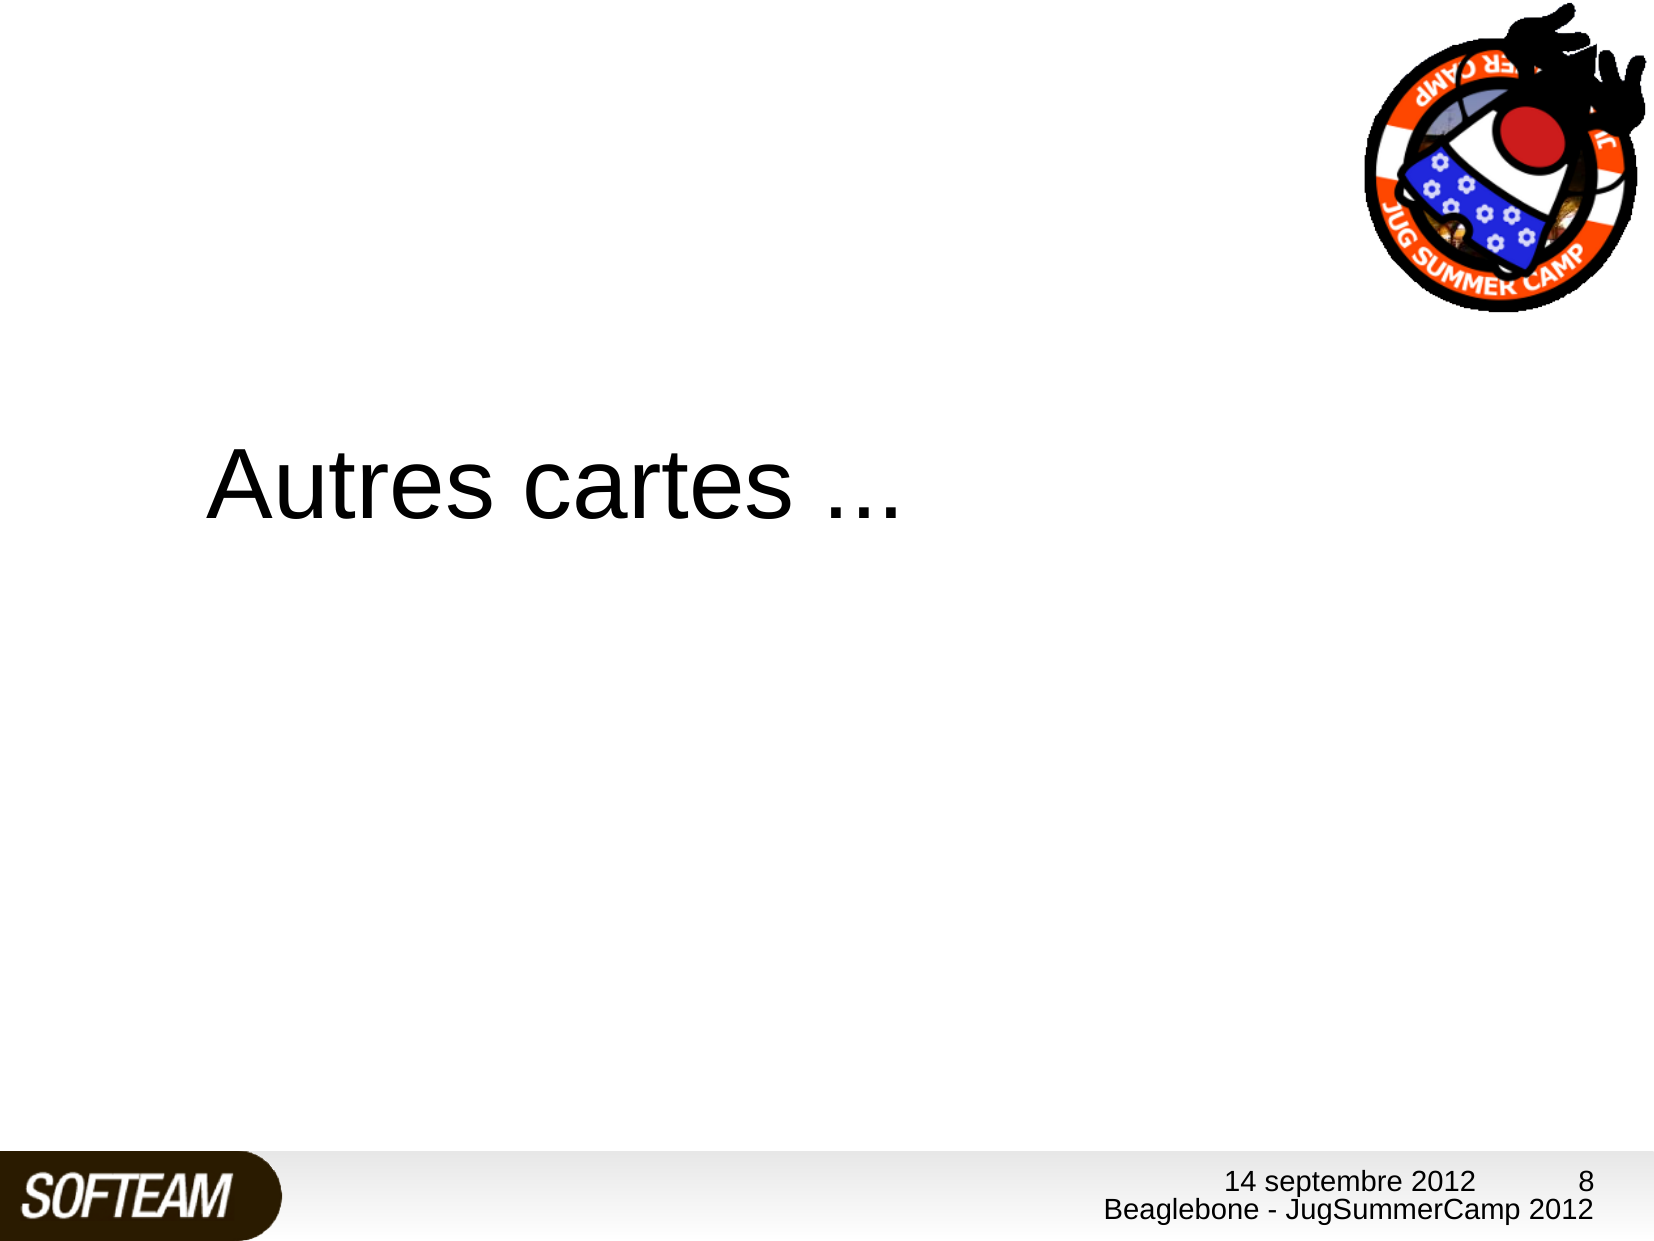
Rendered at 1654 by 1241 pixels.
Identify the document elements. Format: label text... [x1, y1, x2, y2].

picture [1358, 0, 1654, 323]
title Autres cartes ... [206, 395, 1477, 573]
picture [0, 1151, 286, 1241]
